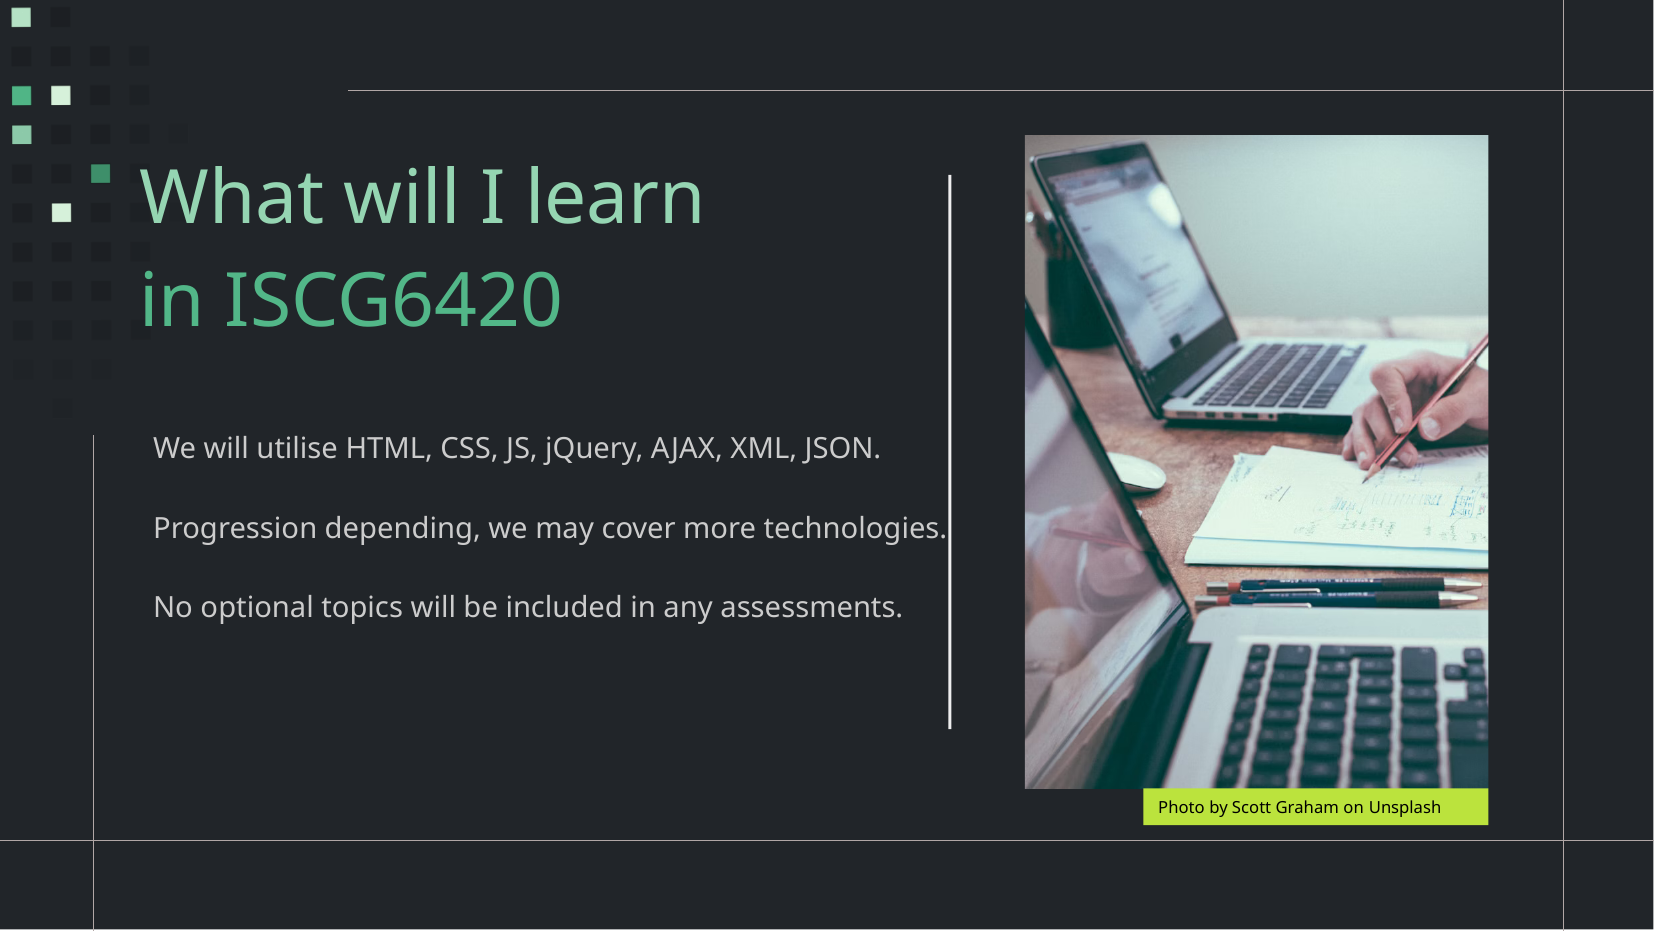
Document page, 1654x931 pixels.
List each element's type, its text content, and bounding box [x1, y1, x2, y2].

text_box What will I learn in ISCG6420 [124, 143, 847, 330]
text_box Photo by Scott Graham on Unsplash [1143, 788, 1489, 826]
text_box We will utilise HTML, CSS, JS, jQuery, AJAX, XML, JSON. Progression depending, we may cover more technologies. No optional topics will be included in any assessments. [138, 420, 1009, 746]
picture [1024, 135, 1489, 789]
